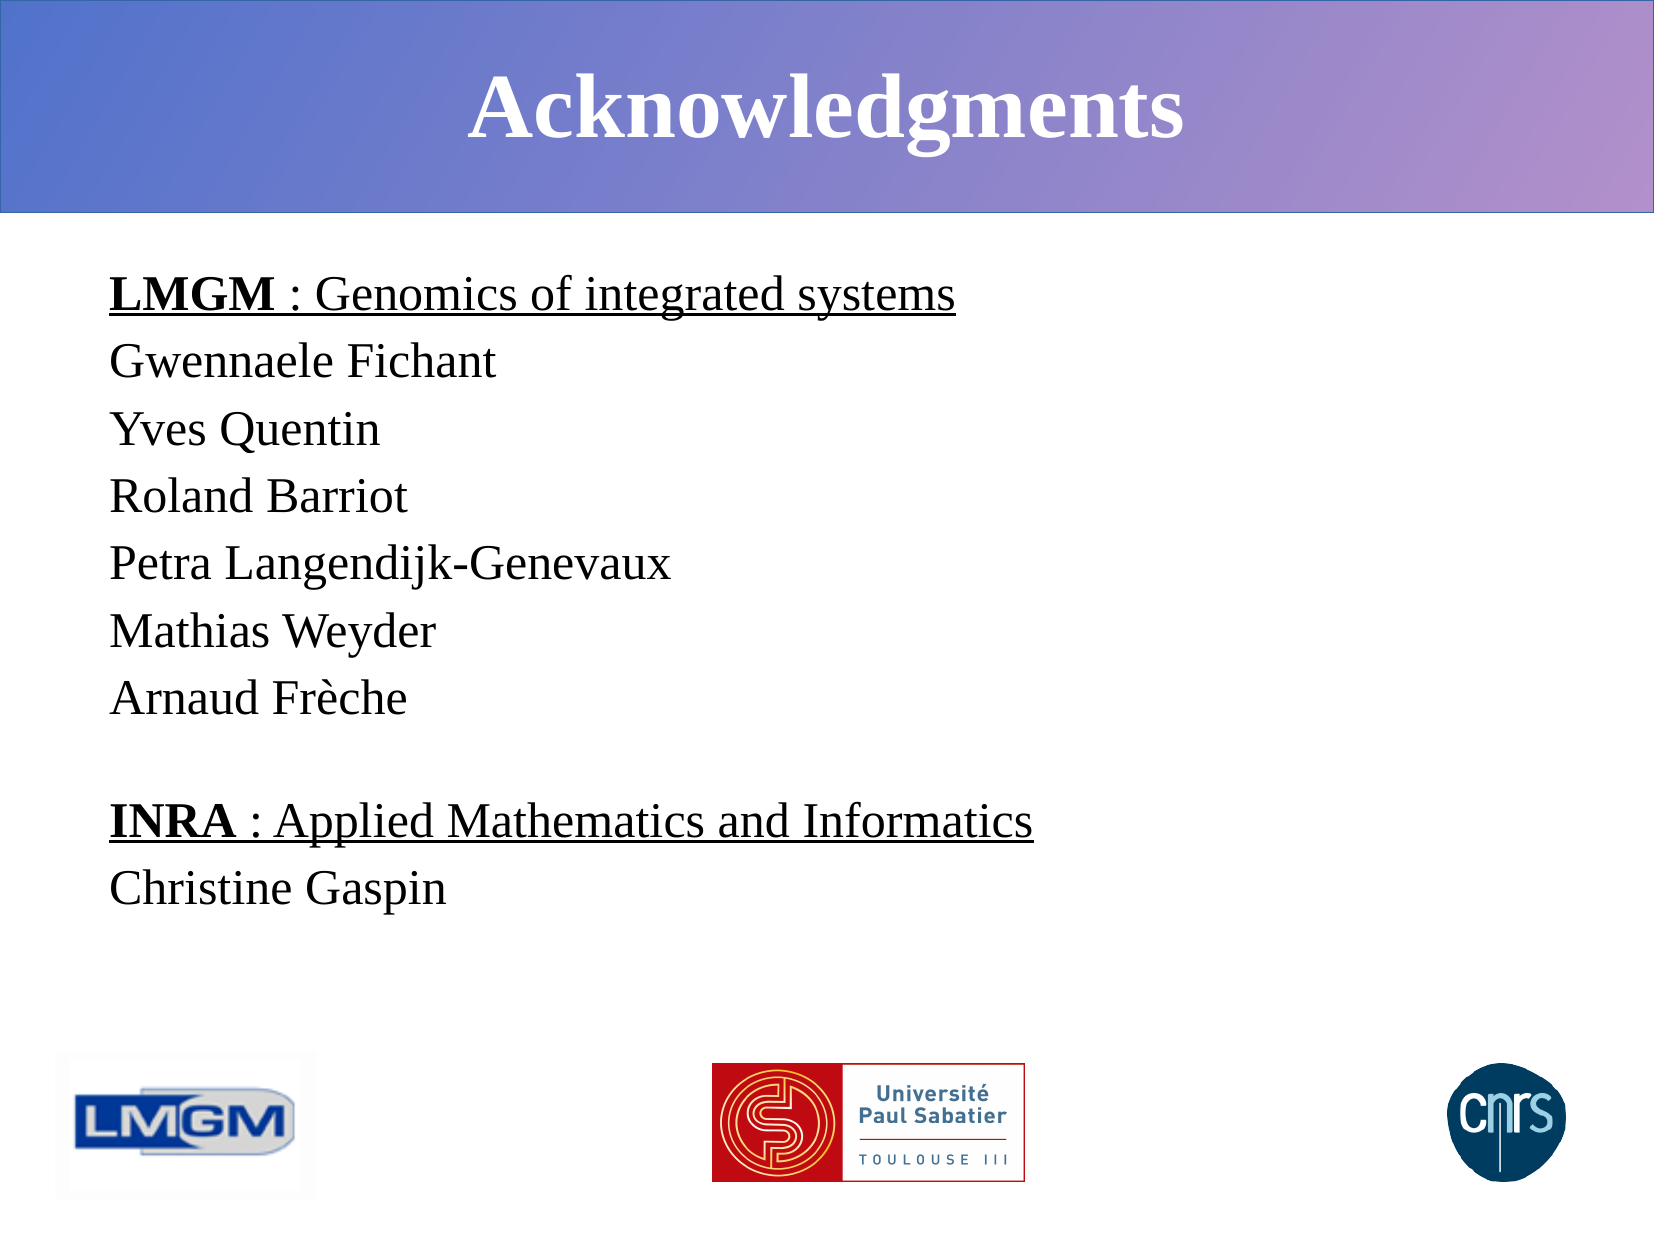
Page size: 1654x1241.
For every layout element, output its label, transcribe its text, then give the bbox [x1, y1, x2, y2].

picture [1447, 1063, 1566, 1182]
text_box LMGM : Genomics of integrated systems Gwennaele Fichant Yves Quentin Roland Barriot Petra Langendijk-Genevaux Mathias Weyder Arnaud Frèche INRA : Applied Mathematics and Informatics Christine Gaspin [94, 258, 1355, 923]
picture [55, 1039, 316, 1206]
title Acknowledgments [82, 23, 1571, 189]
picture [712, 1063, 1025, 1182]
